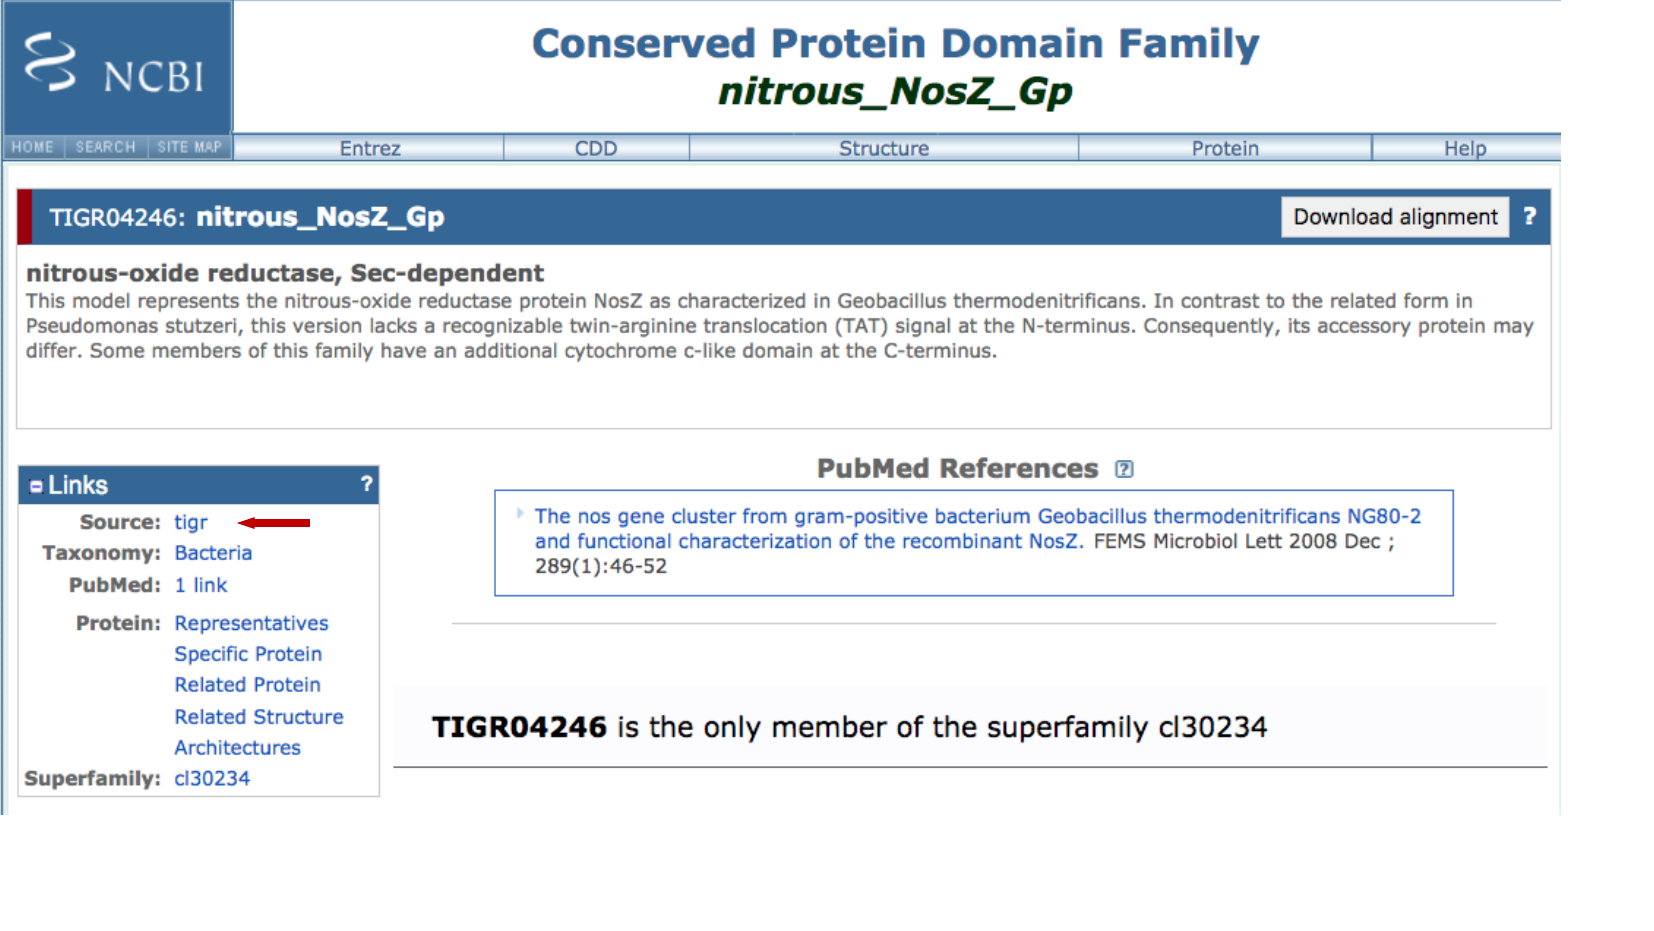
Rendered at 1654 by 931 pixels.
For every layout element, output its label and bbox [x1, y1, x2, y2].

picture [0, 0, 1561, 815]
